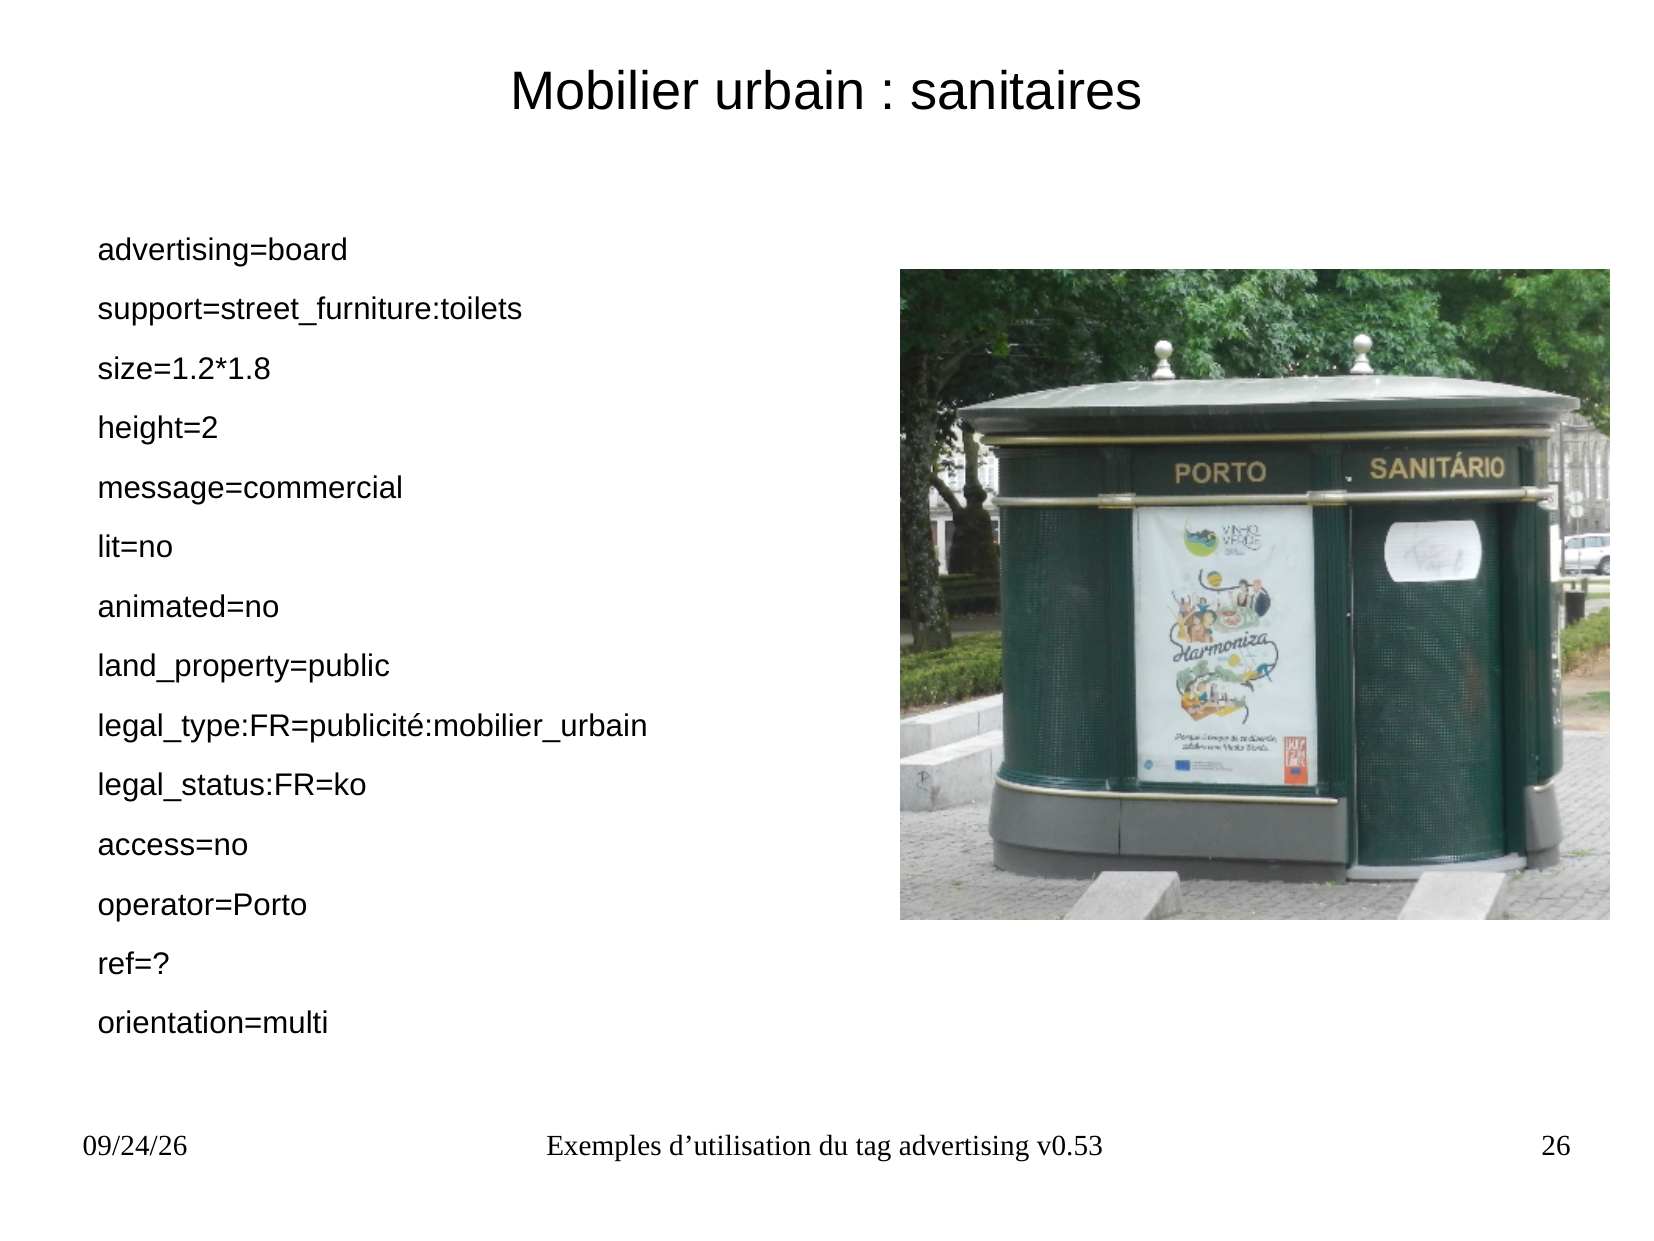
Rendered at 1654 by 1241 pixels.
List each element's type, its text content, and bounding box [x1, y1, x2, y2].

picture [900, 269, 1610, 920]
title Mobilier urbain : sanitaires [82, 30, 1571, 152]
text_box advertising=board support=street_furniture:toilets size=1.2*1.8 height=2 message=commercial lit=no animated=no land_property=public legal_type:FR=publicité:mobilier_urbain legal_status:FR=ko access=no operator=Porto ref=? orientation=multi [82, 165, 781, 1048]
